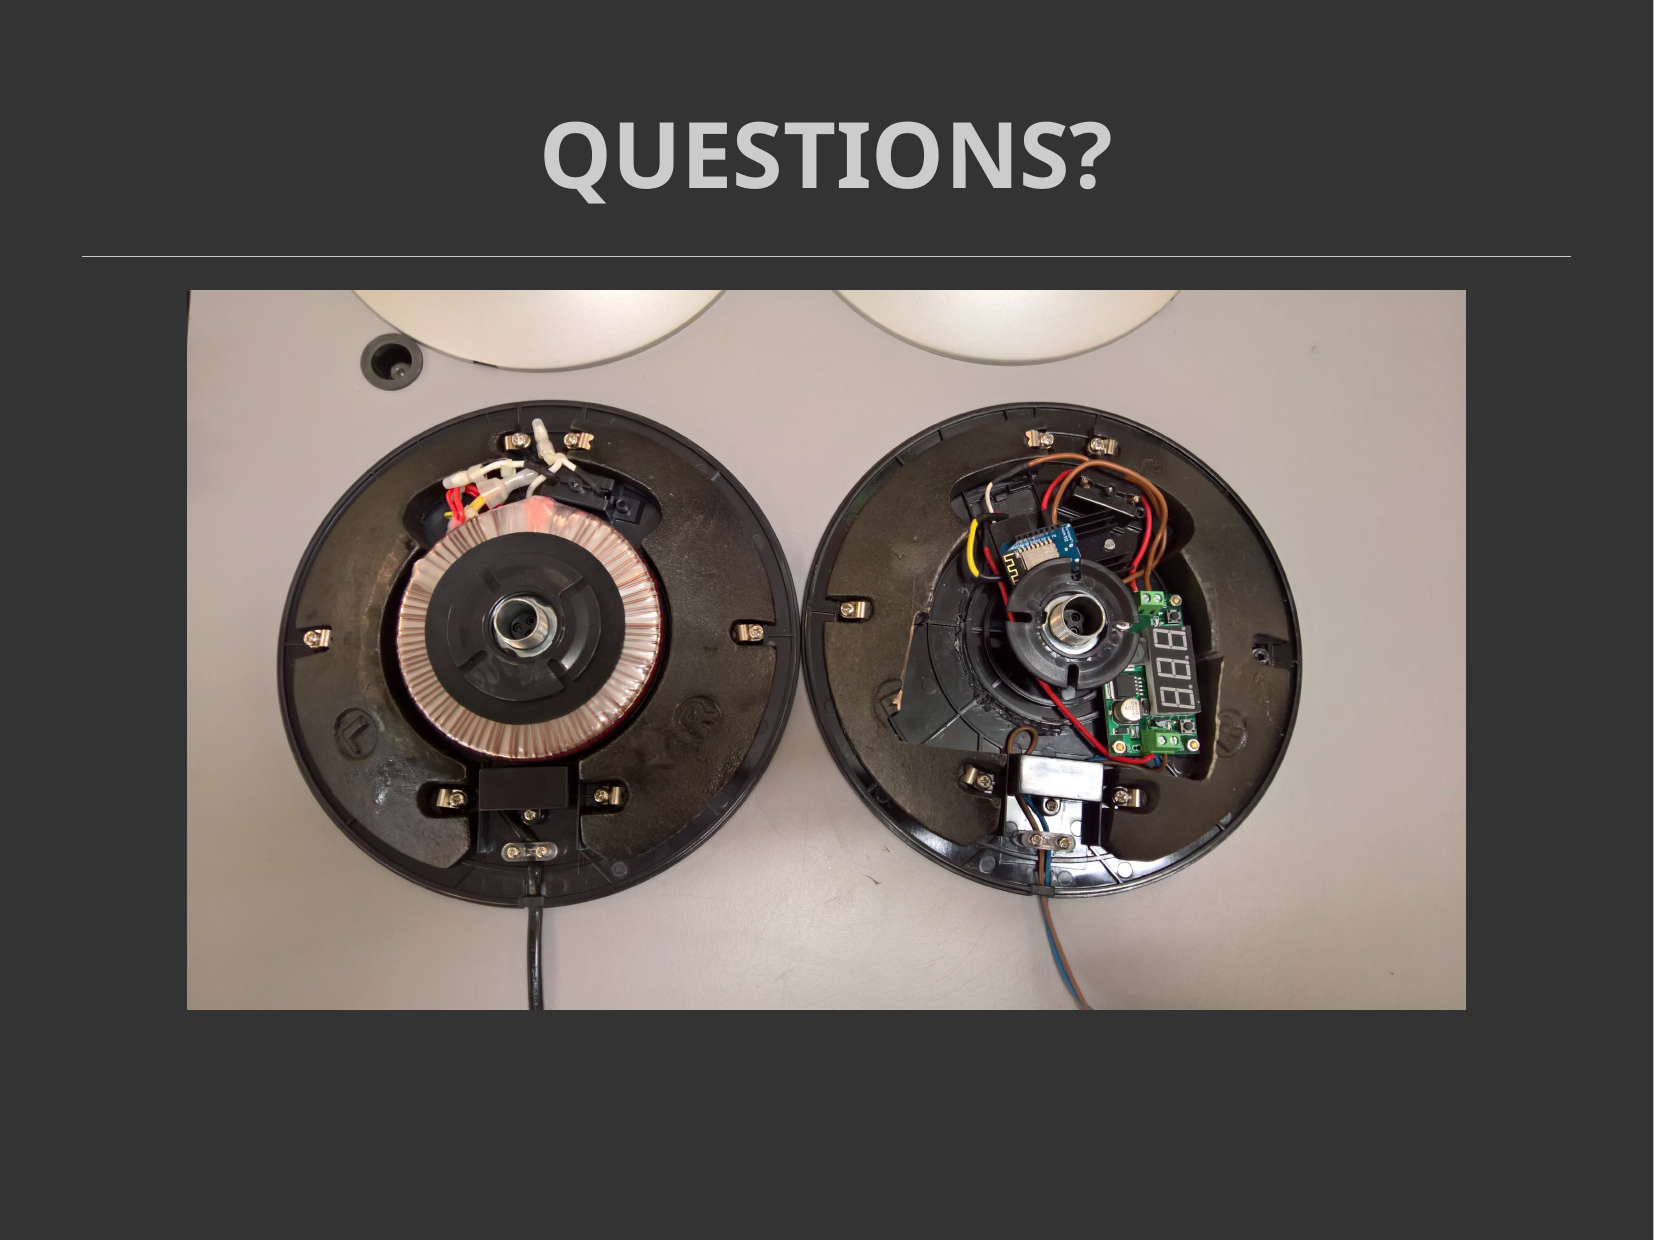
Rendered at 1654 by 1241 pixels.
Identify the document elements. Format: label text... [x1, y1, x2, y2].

title QUESTIONS? [82, 49, 1571, 257]
picture [187, 290, 1466, 1010]
